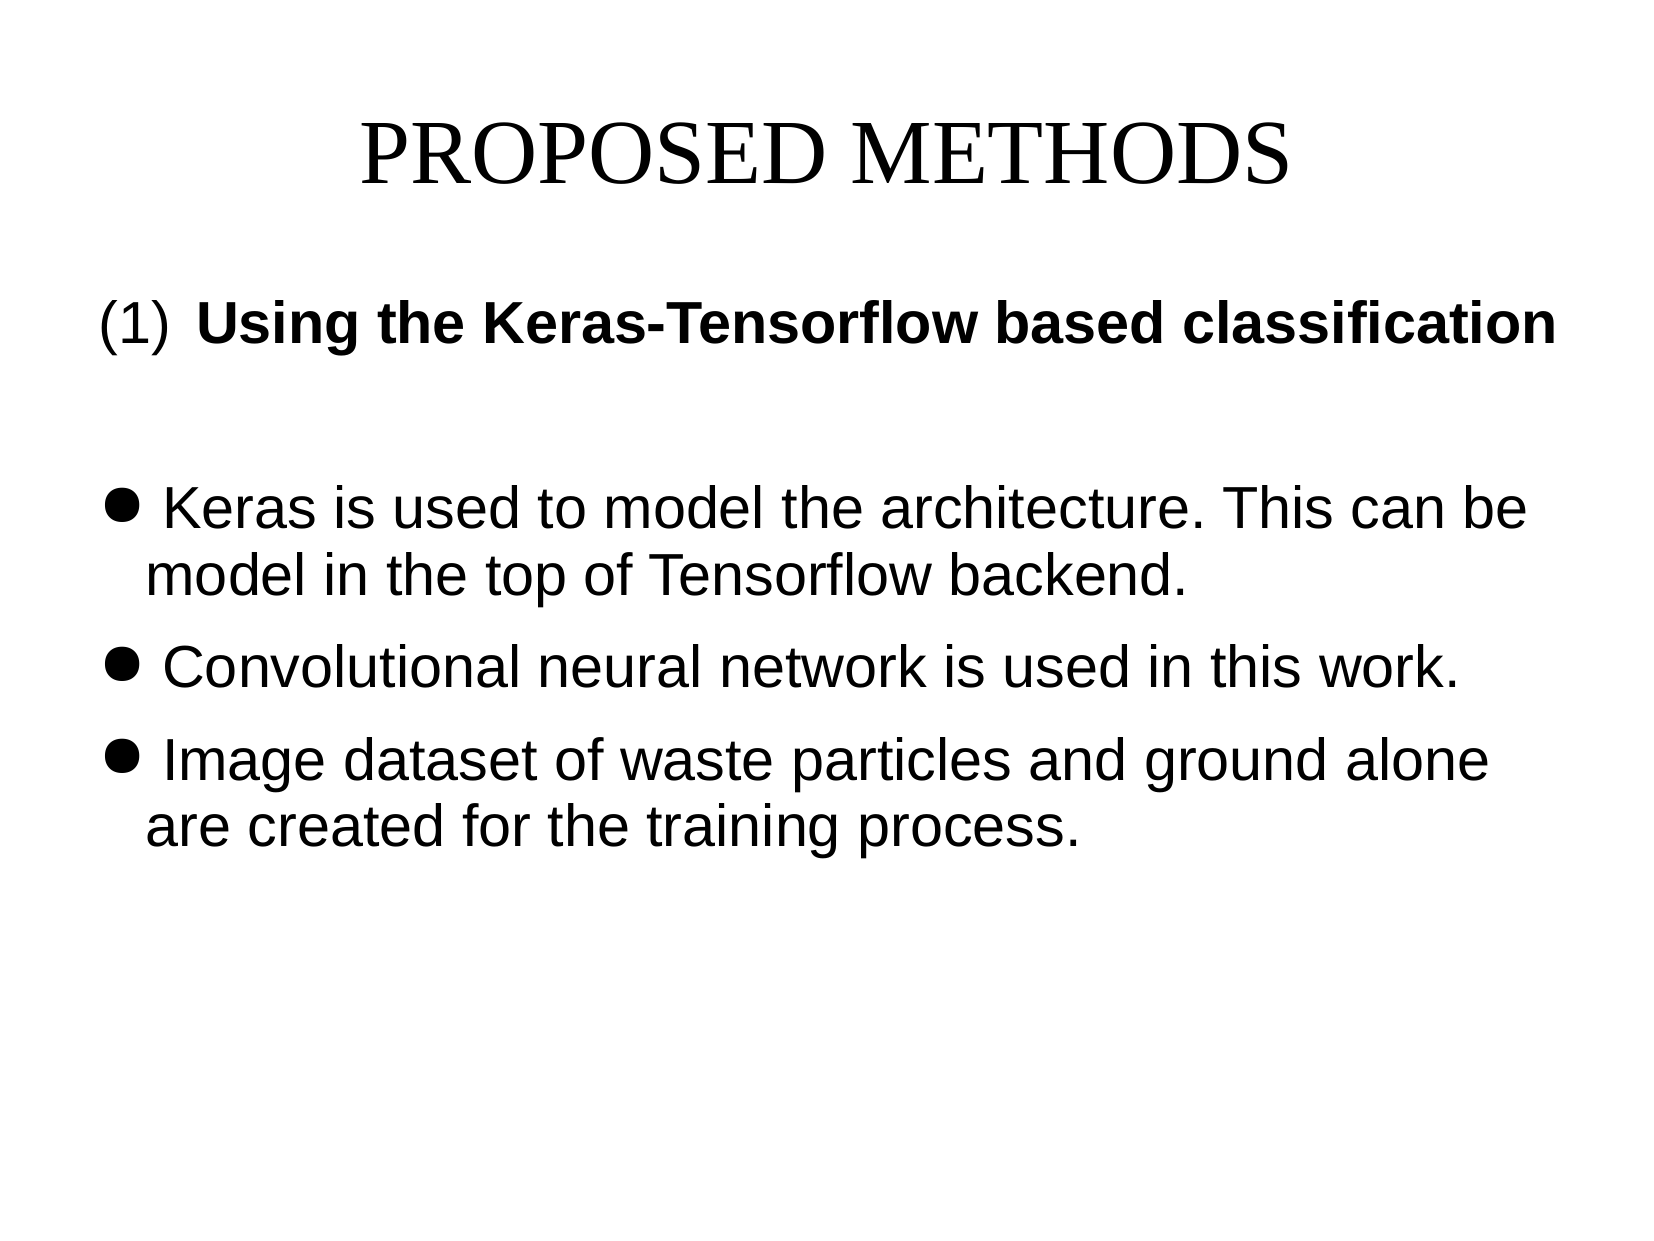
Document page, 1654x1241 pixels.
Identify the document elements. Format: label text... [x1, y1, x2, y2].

title PROPOSED METHODS [82, 49, 1571, 257]
list Using the Keras-Tensorflow based classification Keras is used to model the architecture. This can be model in the top of Tensorflow backend. Convolutional neural network is used in this work. Image dataset of waste particles and ground alone are created for the training process. [82, 290, 1571, 1010]
